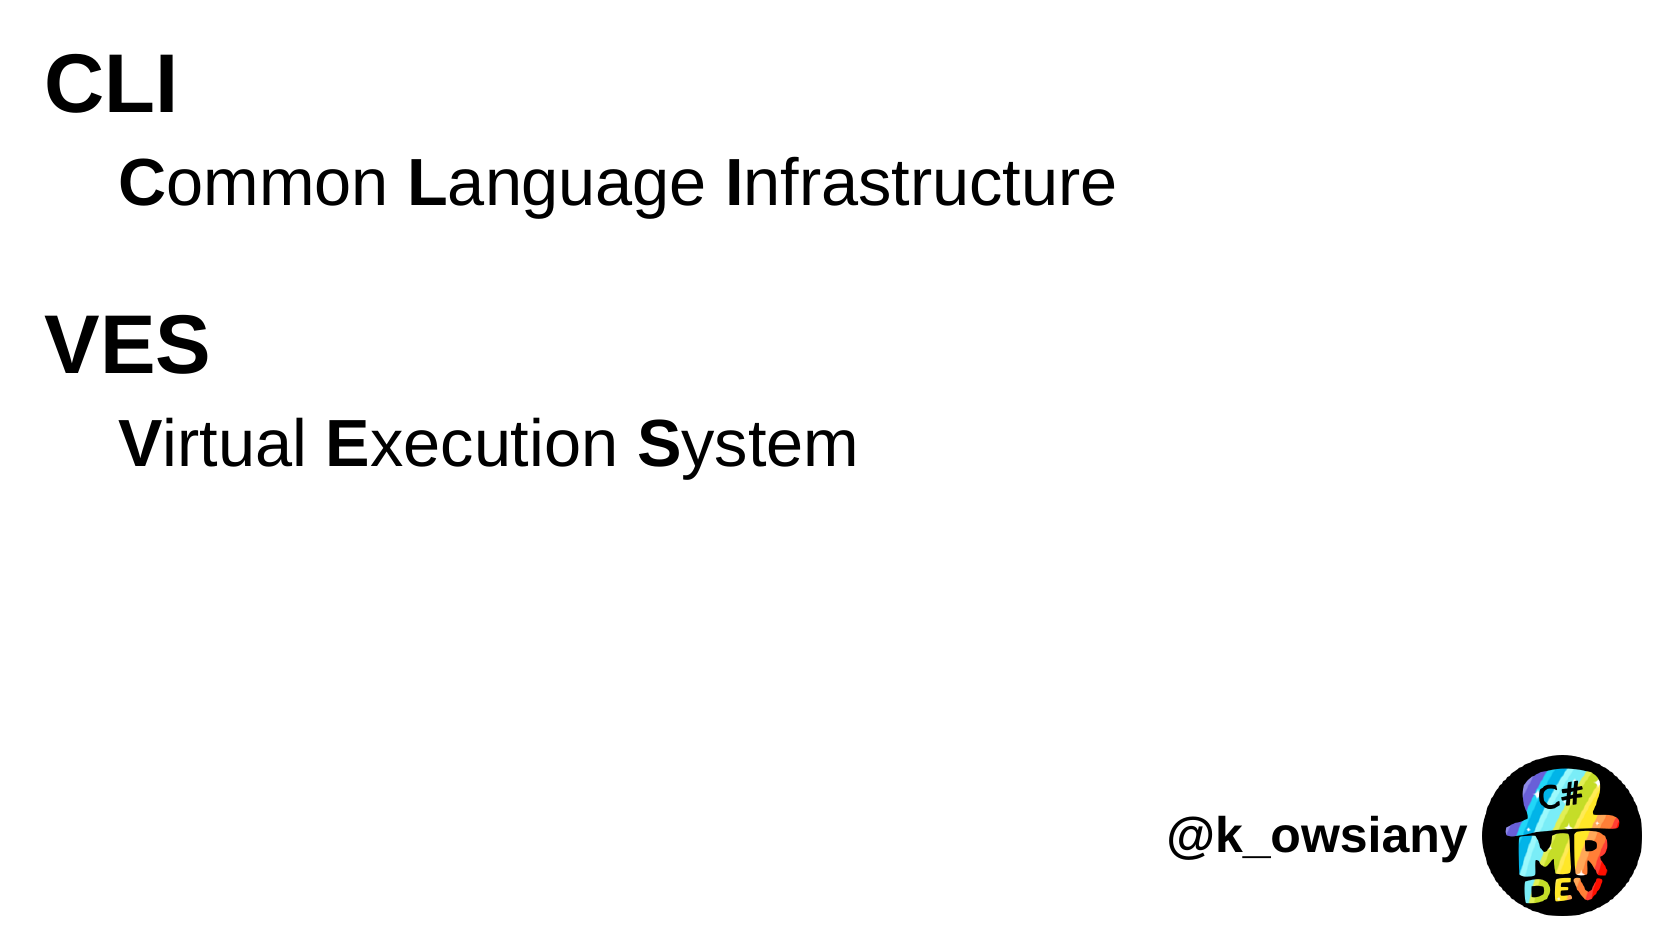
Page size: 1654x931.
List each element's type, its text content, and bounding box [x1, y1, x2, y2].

picture [1482, 755, 1642, 916]
text_box CLI Common Language Infrastructure VES Virtual Execution System [29, 29, 1134, 492]
